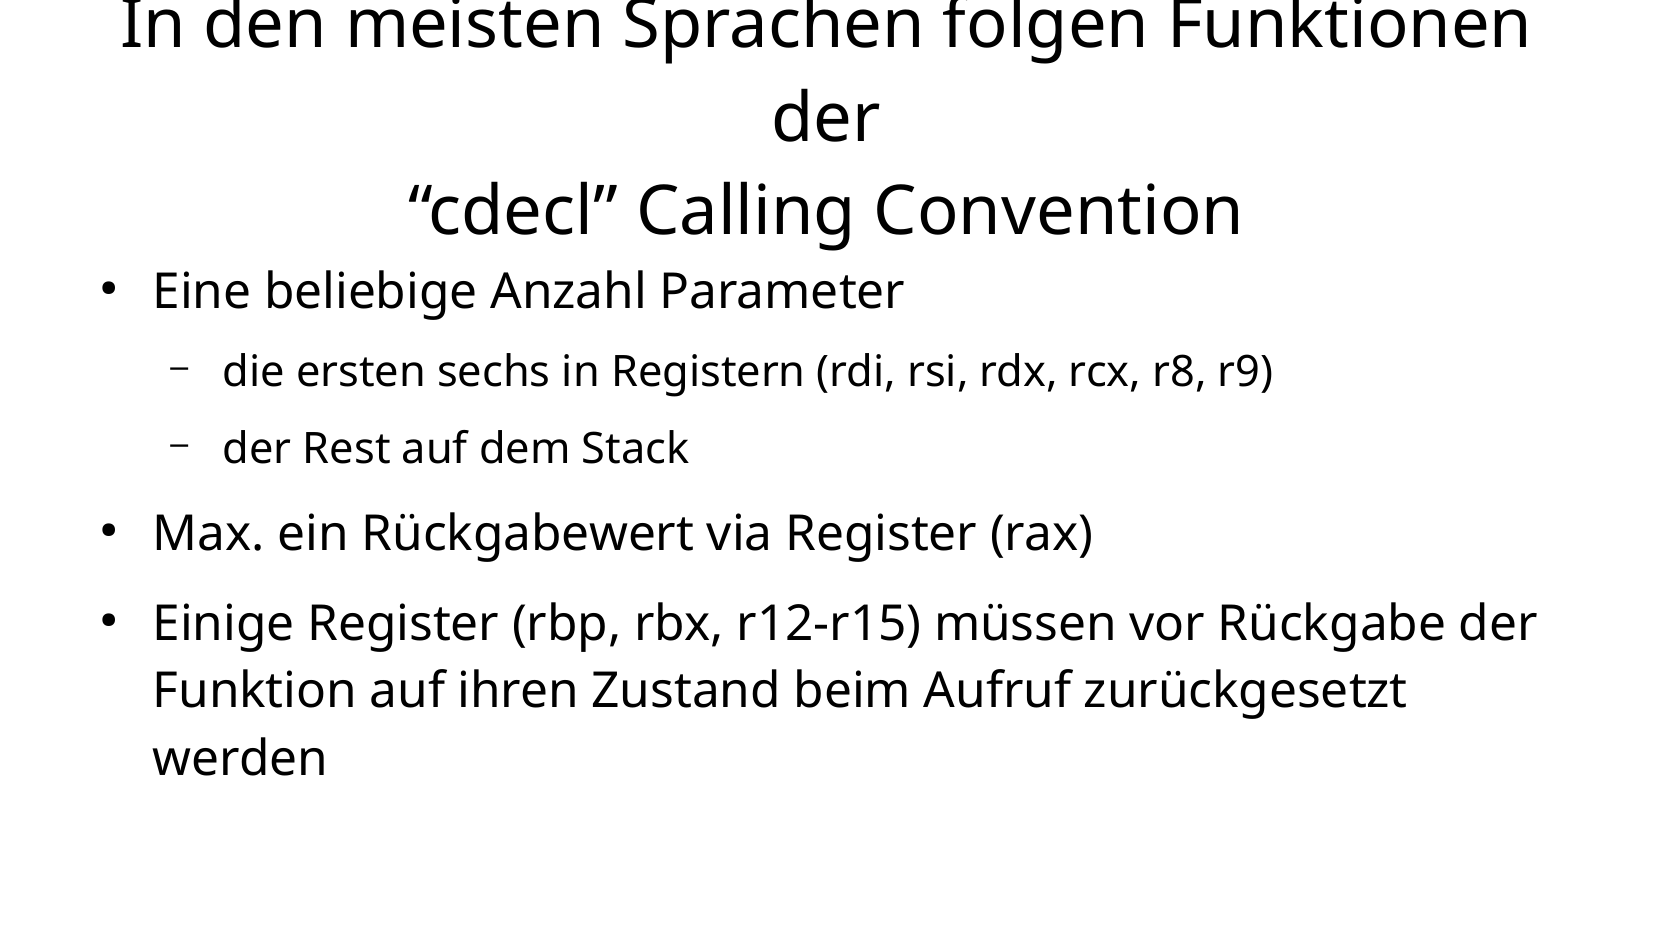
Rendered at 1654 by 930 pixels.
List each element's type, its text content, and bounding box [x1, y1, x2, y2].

list Eine beliebige Anzahl Parameter die ersten sechs in Registern (rdi, rsi, rdx, rcx, r8, r9) der Rest auf dem Stack Max. ein Rückgabewert via Register (rax) Einige Register (rbp, rbx, r12-r15) müssen vor Rückgabe der Funktion auf ihren Zustand beim Aufruf zurückgesetzt werden [82, 255, 1571, 796]
title In den meisten Sprachen folgen Funktionen der “cdecl” Calling Convention [82, 31, 1571, 198]
